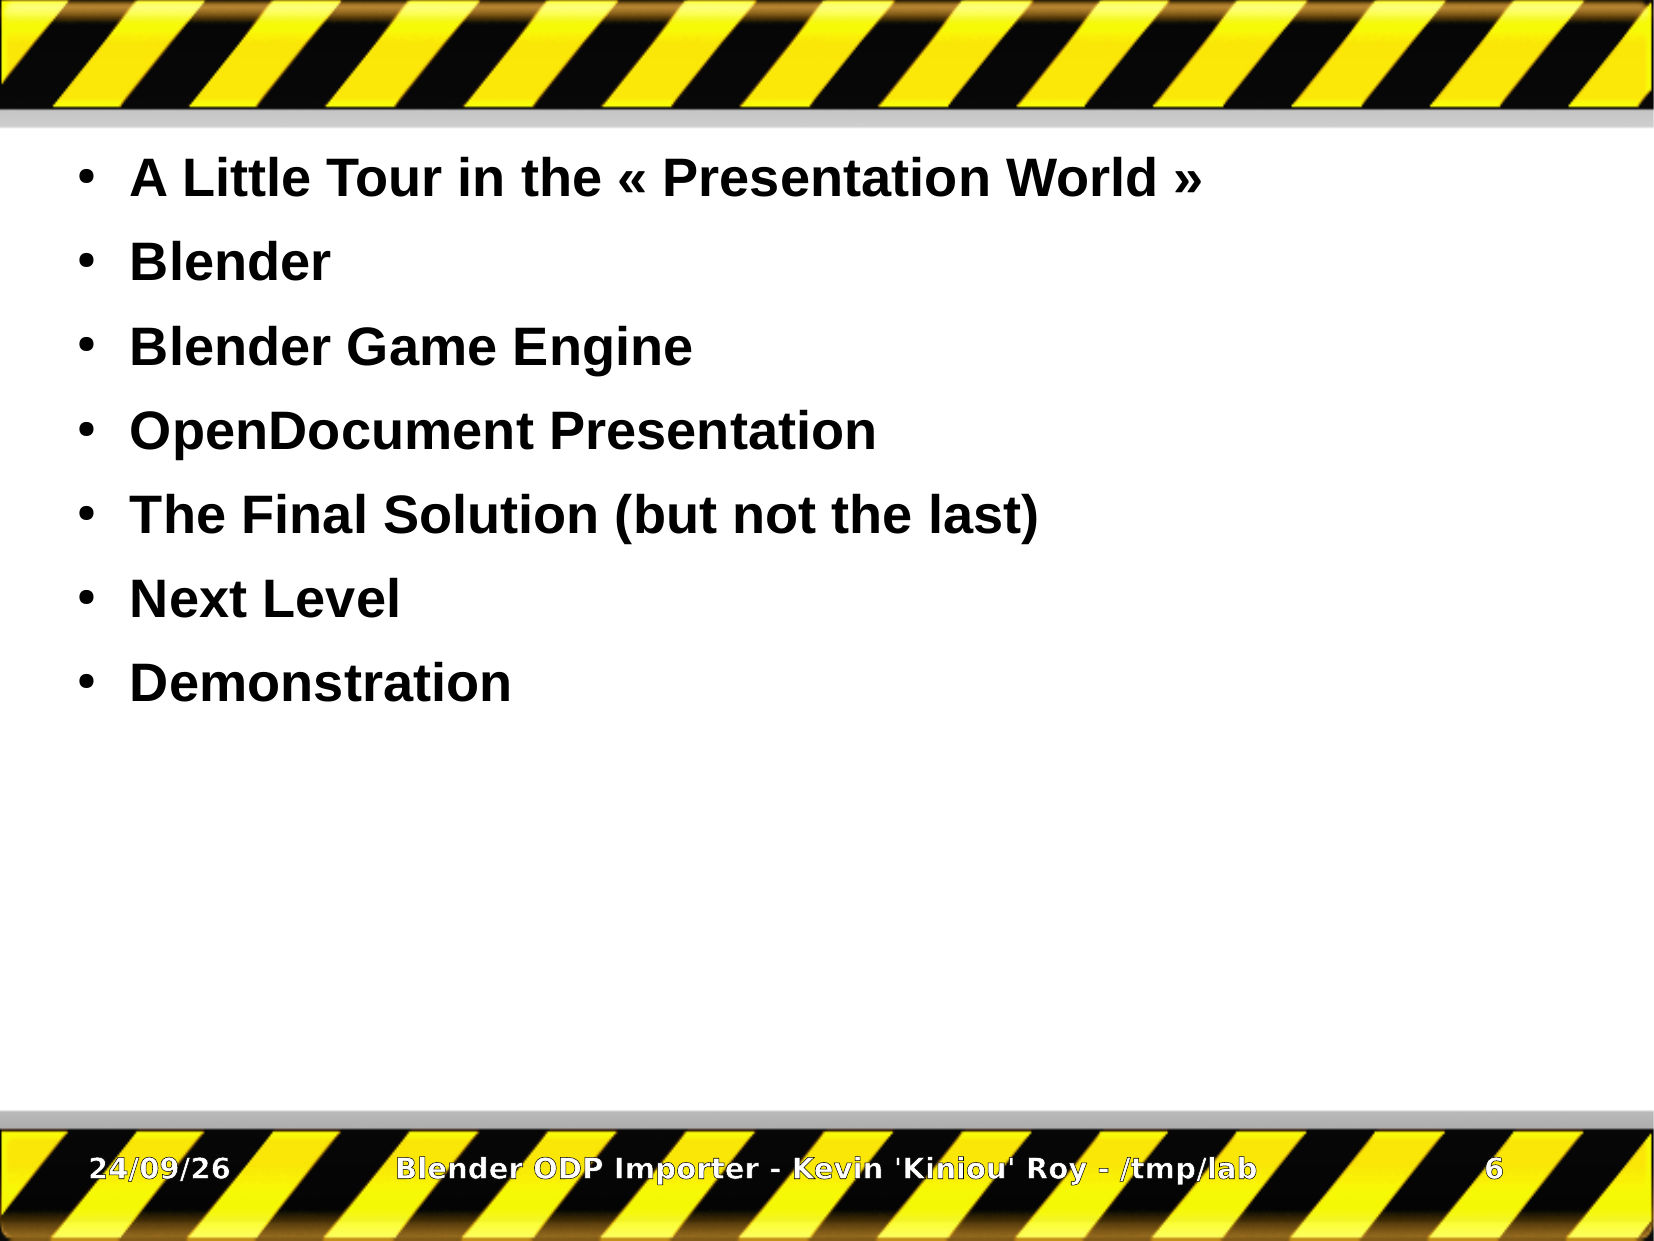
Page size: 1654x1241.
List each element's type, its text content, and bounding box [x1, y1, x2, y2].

title Plan [73, 14, 1580, 102]
picture [0, 0, 1654, 1241]
list A Little Tour in the « Presentation World » Blender Blender Game Engine OpenDocument Presentation The Final Solution (but not the last) Next Level Demonstration [59, 147, 1595, 803]
